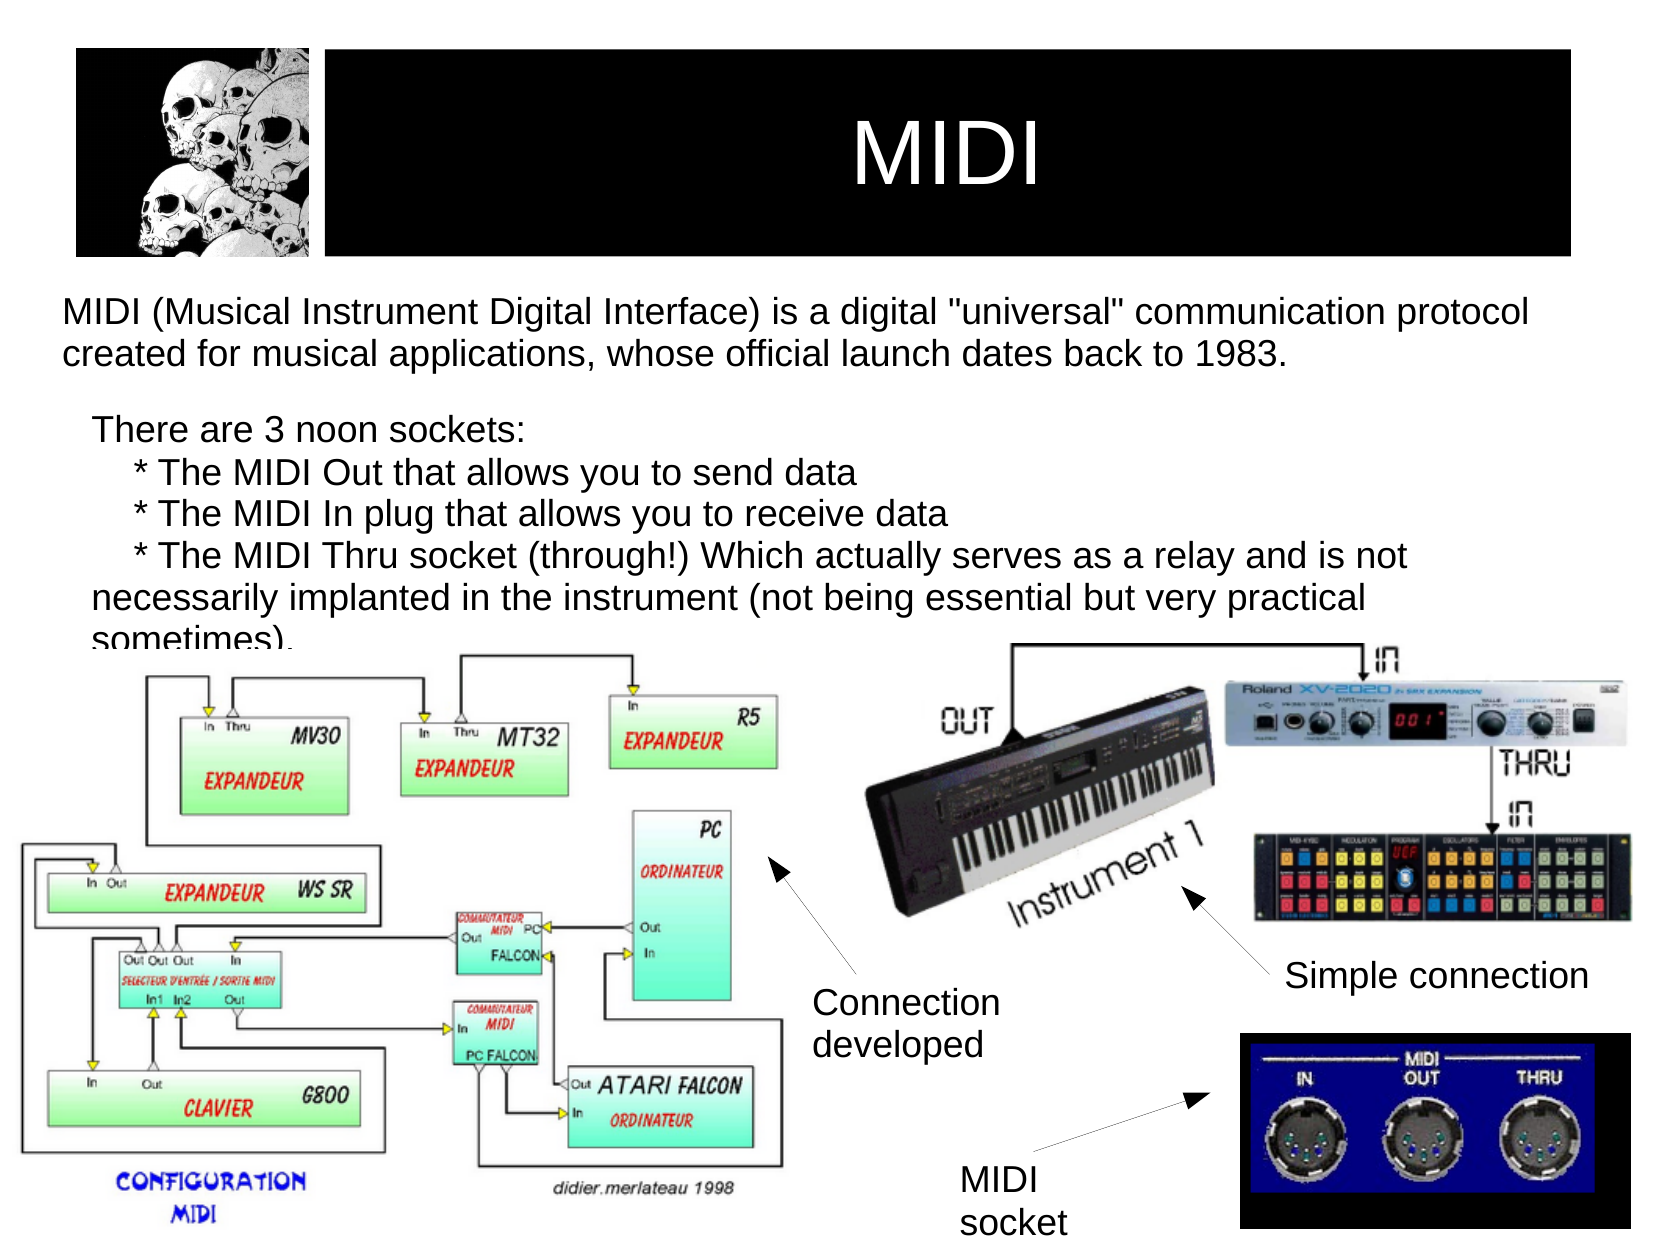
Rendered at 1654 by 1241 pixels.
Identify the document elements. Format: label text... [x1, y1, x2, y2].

text_box Simple connection [1269, 947, 1654, 1004]
text_box There are 3 noon sockets: * The MIDI Out that allows you to send data * The MIDI In plug that allows you to receive data * The MIDI Thru socket (through!) Which actually serves as a relay and is not necessarily implanted in the instrument (not being essential but very practical sometimes). [76, 401, 1554, 669]
title MIDI [324, 49, 1571, 257]
picture [76, 48, 309, 257]
picture [11, 649, 793, 1230]
picture [860, 643, 1642, 930]
text_box MIDI socket [944, 1151, 1152, 1241]
text_box Connection developed [797, 974, 1182, 1074]
text_box MIDI (Musical Instrument Digital Interface) is a digital "universal" communication protocol created for musical applications, whose official launch dates back to 1983. [47, 283, 1613, 383]
picture [1240, 1033, 1631, 1229]
